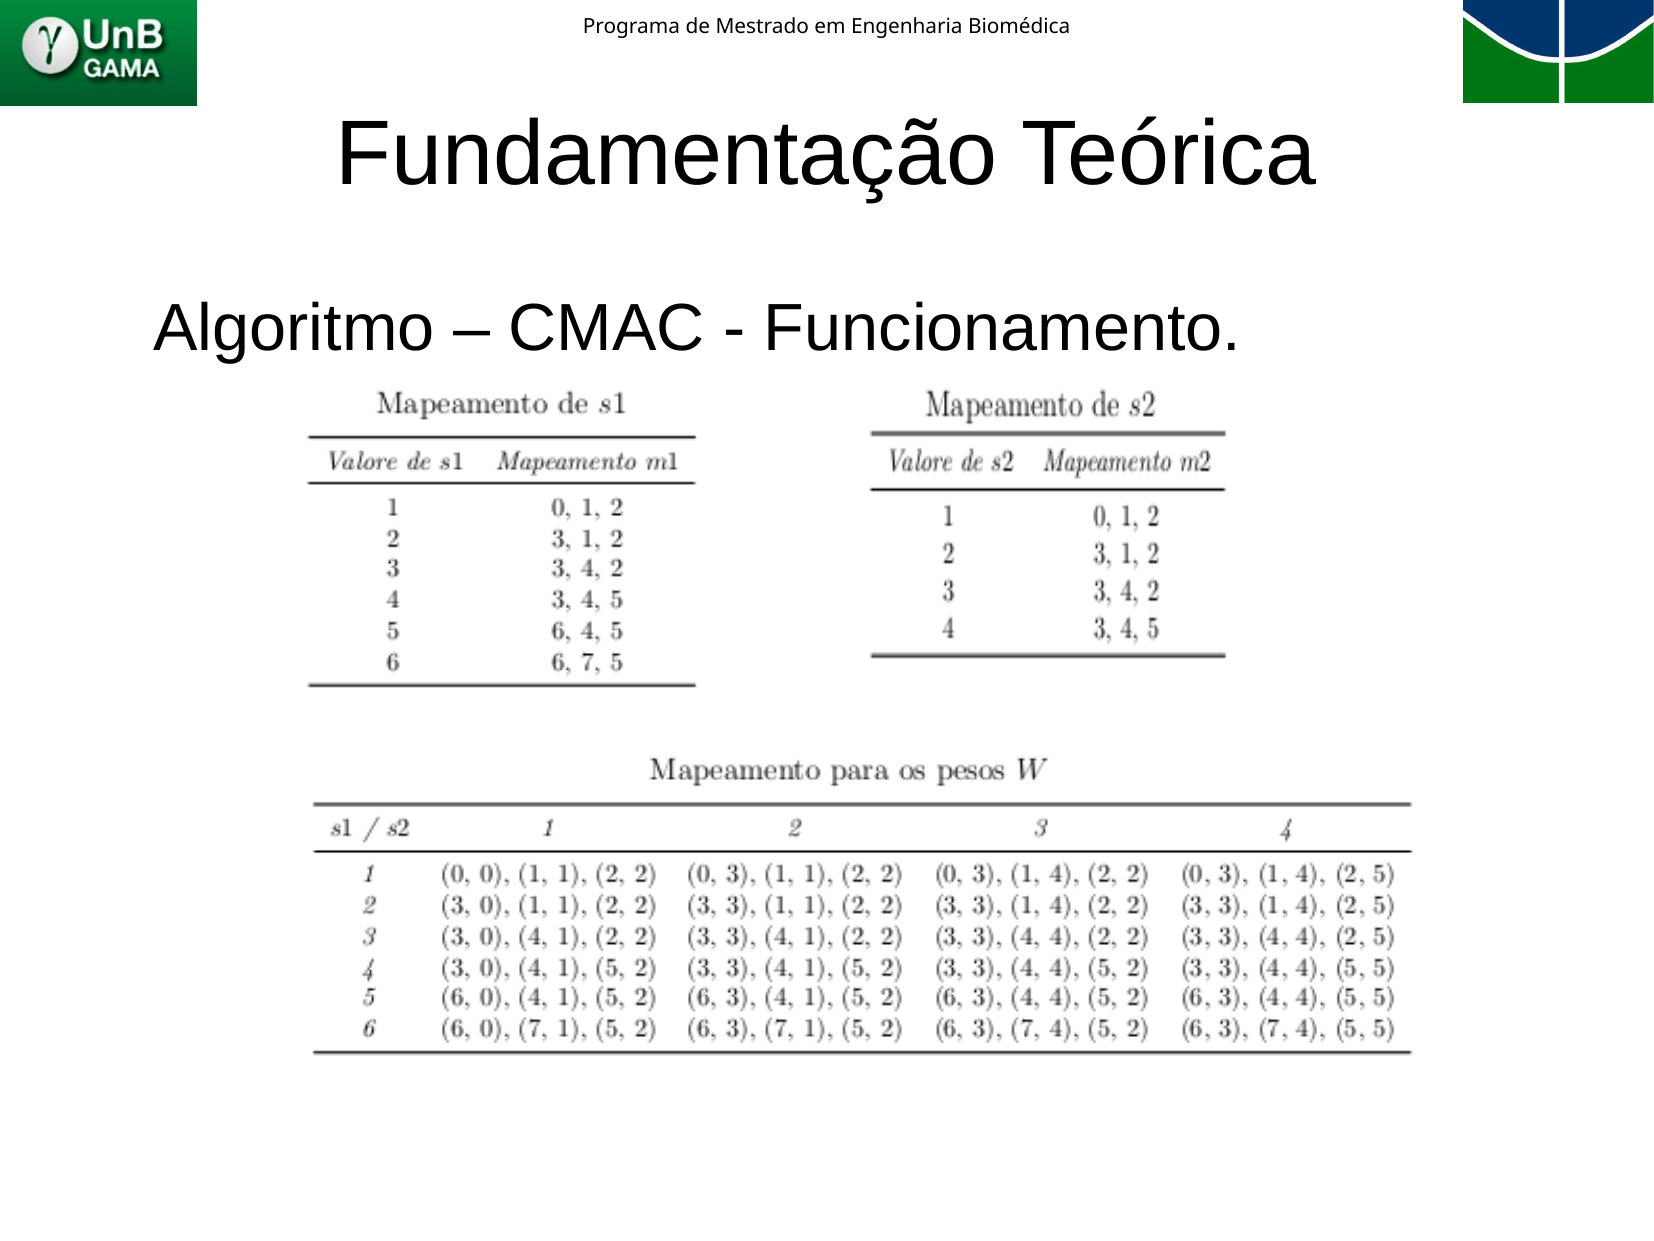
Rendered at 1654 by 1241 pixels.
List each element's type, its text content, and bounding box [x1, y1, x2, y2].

list Algoritmo – CMAC - Funcionamento. [82, 290, 1571, 1010]
picture [1463, 0, 1654, 103]
picture [855, 357, 1274, 681]
picture [291, 376, 711, 700]
picture [0, 0, 197, 106]
title Fundamentação Teórica [82, 49, 1571, 257]
picture [272, 734, 1438, 1085]
